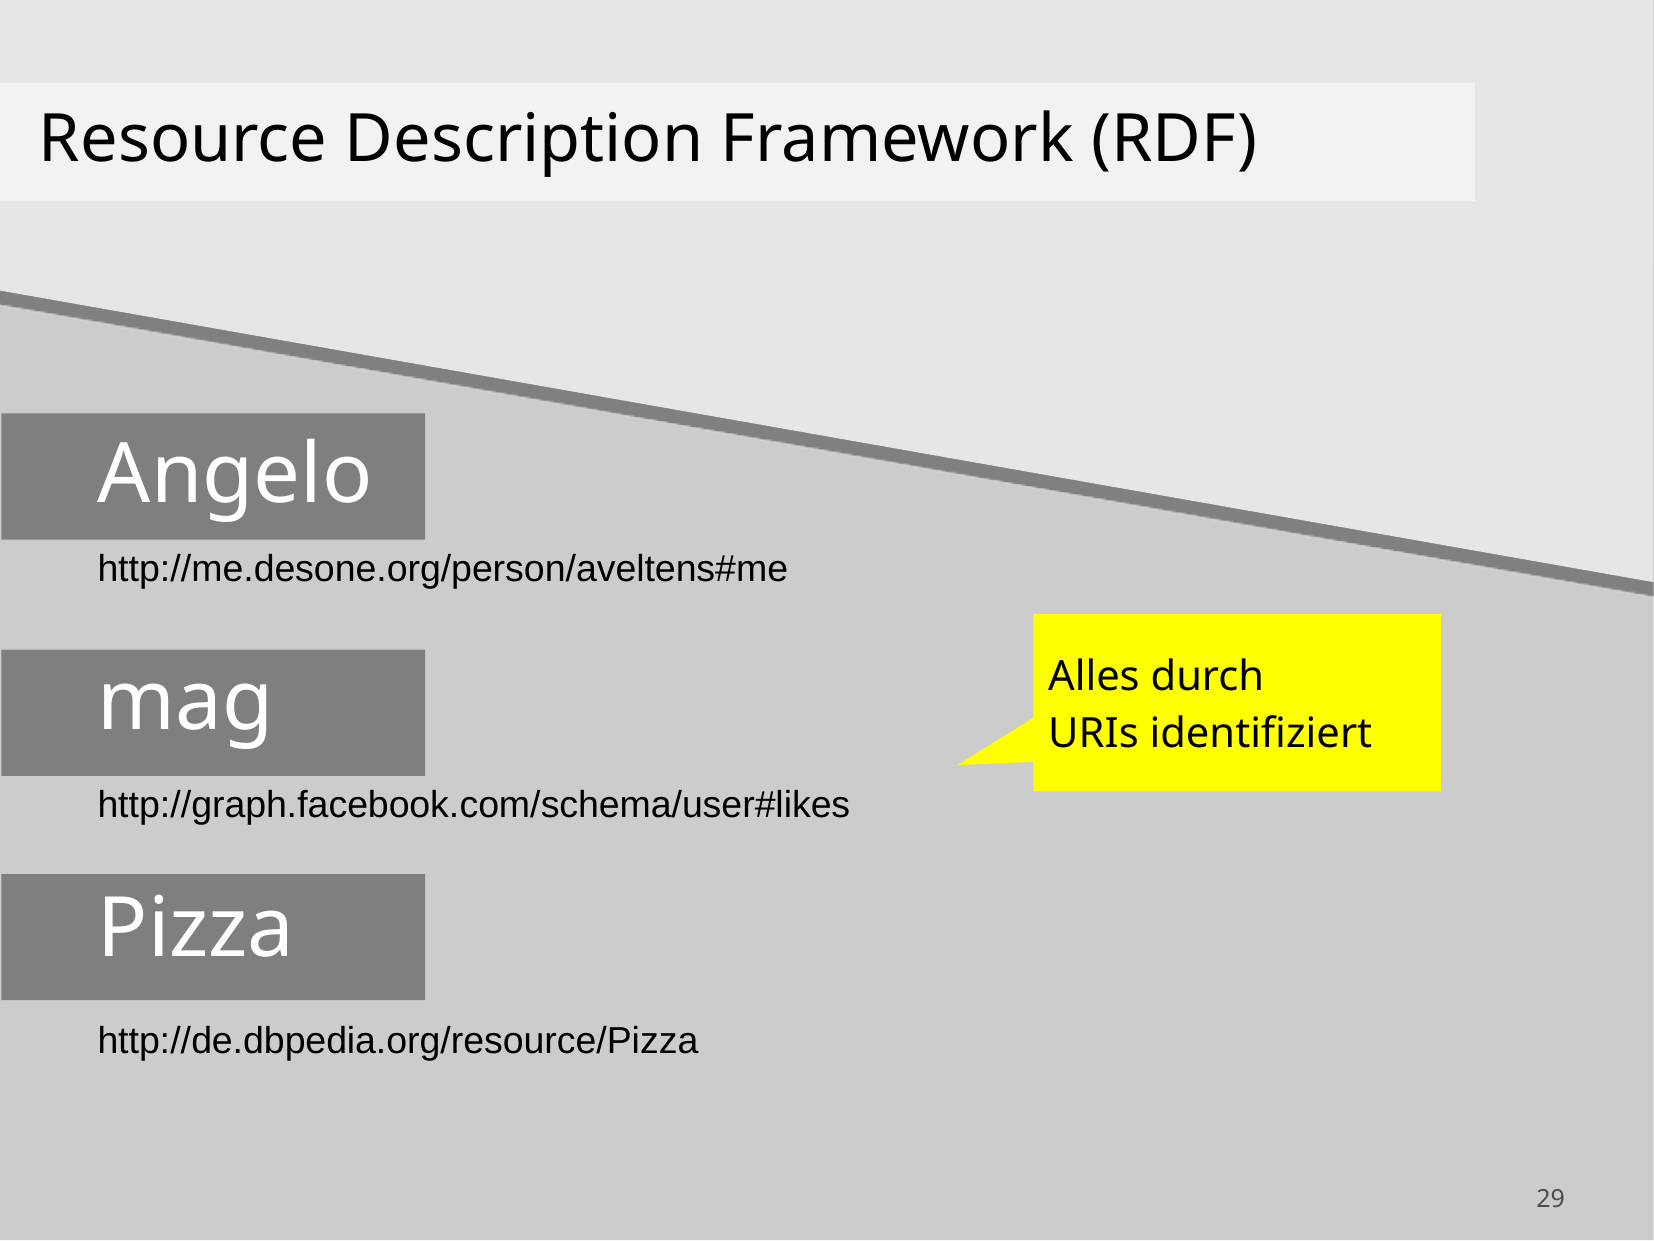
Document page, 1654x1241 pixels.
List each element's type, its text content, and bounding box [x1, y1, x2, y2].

text_box [416, 649, 426, 775]
text_box Resource Description Framework (RDF) [24, 82, 1451, 191]
text_box Alles durch URIs identifiziert [957, 614, 1441, 792]
text_box Angelo mag Pizza [83, 406, 416, 539]
text_box Angelo mag Pizza [83, 597, 416, 775]
text_box http://graph.facebook.com/schema/user#likes [82, 775, 999, 833]
text_box [0, 82, 1475, 201]
text_box [416, 413, 426, 539]
text_box http://de.dbpedia.org/resource/Pizza [82, 1012, 999, 1070]
text_box [1, 413, 83, 540]
text_box [416, 874, 426, 1001]
text_box http://me.desone.org/person/aveltens#me [82, 539, 804, 597]
text_box [1, 649, 83, 776]
text_box [1, 874, 83, 1001]
text_box Angelo mag Pizza [83, 833, 416, 1002]
